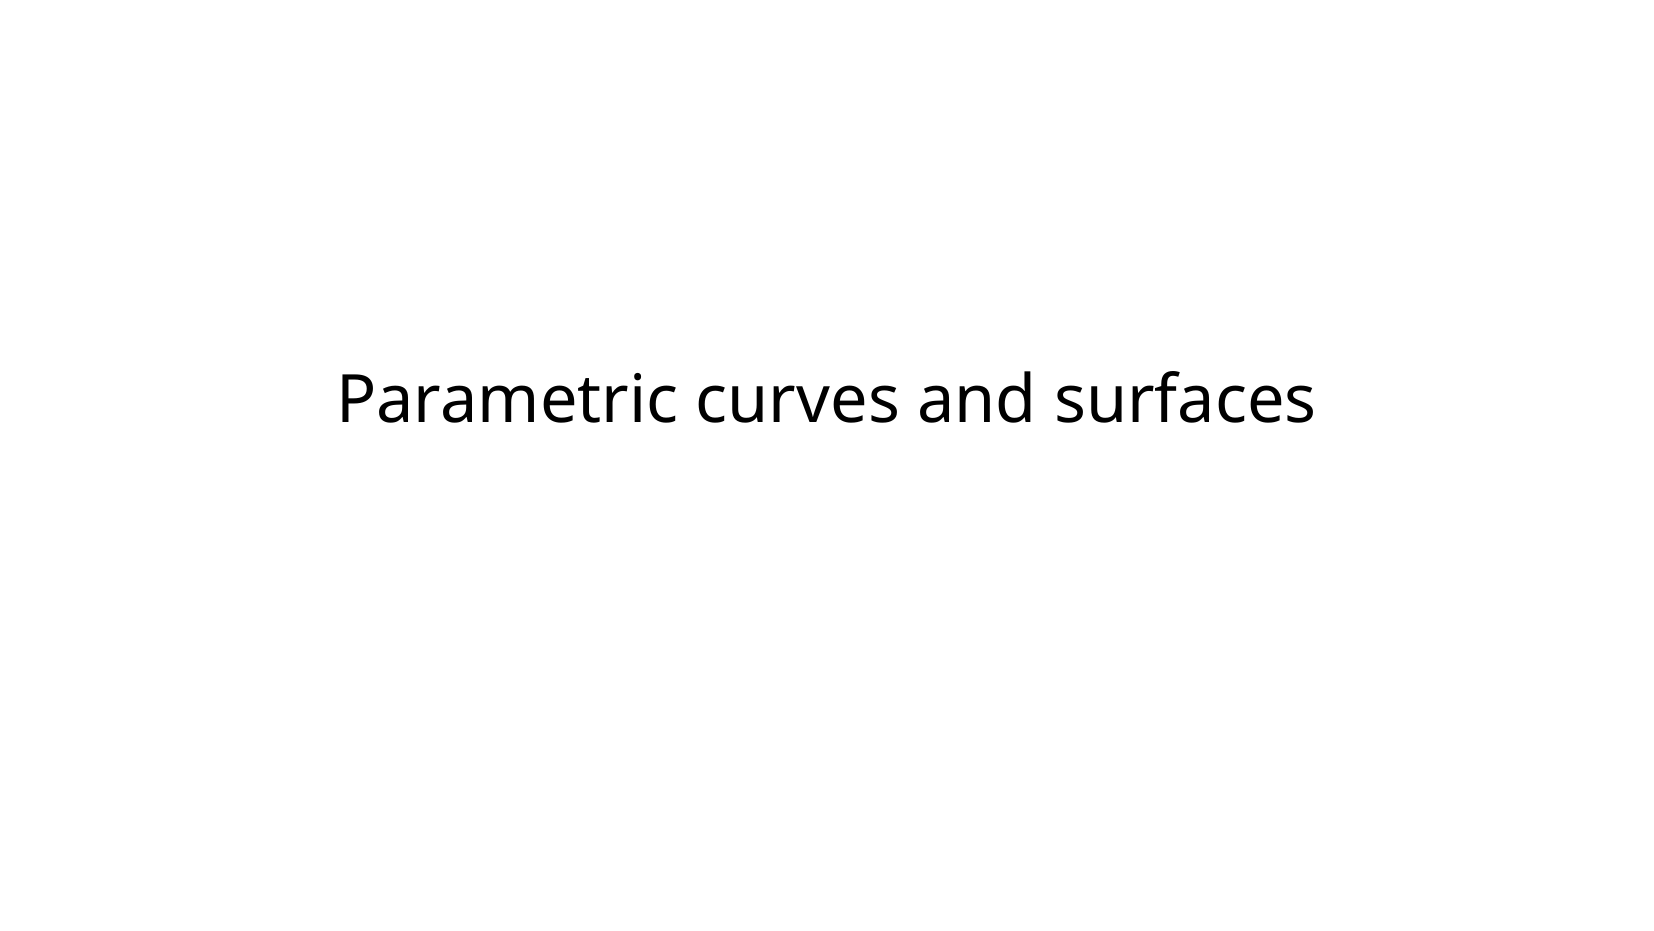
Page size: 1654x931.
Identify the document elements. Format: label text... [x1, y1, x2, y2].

text_box Parametric curves and surfaces [82, 37, 1571, 757]
